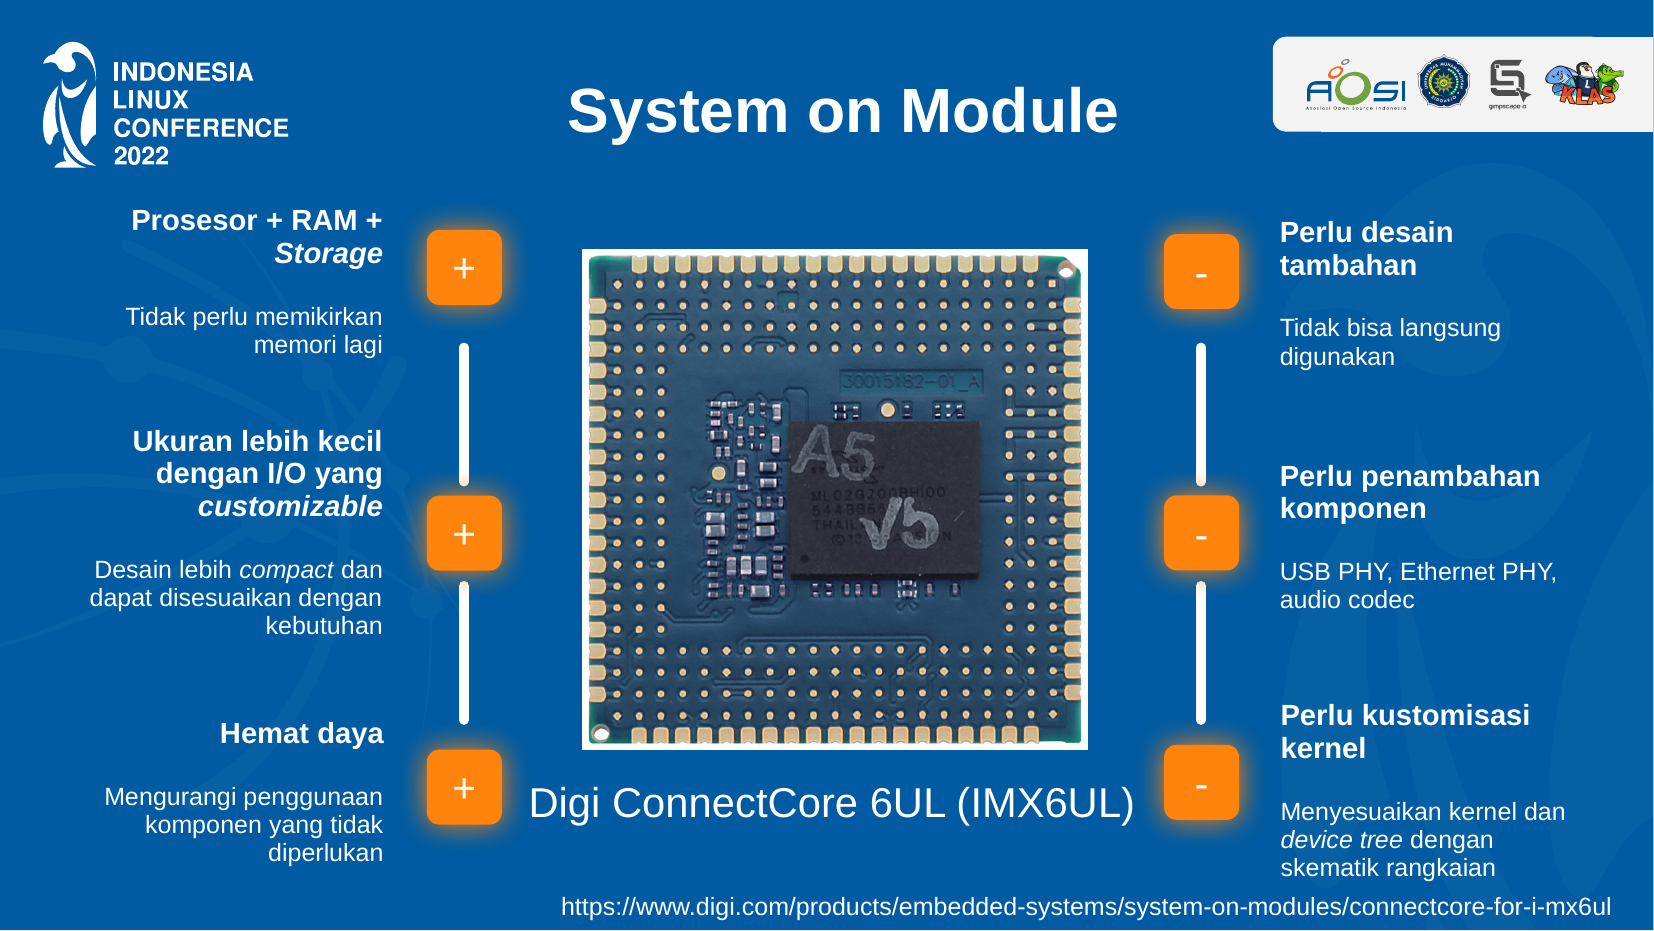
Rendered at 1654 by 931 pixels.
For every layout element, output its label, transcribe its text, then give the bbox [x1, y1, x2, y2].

picture [1545, 62, 1624, 105]
text_box + [426, 749, 502, 825]
picture [1417, 54, 1471, 108]
text_box - [1164, 744, 1240, 820]
text_box + [426, 495, 502, 571]
text_box Perlu desain tambahan Tidak bisa langsung digunakan [1244, 215, 1581, 436]
text_box - [1164, 495, 1240, 571]
picture [582, 249, 1088, 751]
text_box Perlu penambahan komponen USB PHY, Ethernet PHY, audio codec [1244, 459, 1581, 679]
text_box Prosesor + RAM + Storage Tidak perlu memikirkan memori lagi [46, 204, 384, 424]
text_box + [426, 229, 502, 305]
title System on Module [450, 75, 1238, 188]
title https://www.digi.com/products/embedded-systems/system-on-modules/connectcore-for-i-mx6ul [525, 892, 1651, 931]
text_box Perlu kustomisasi kernel Menyesuaikan kernel dan device tree dengan skematik rangkaian [1245, 699, 1582, 892]
text_box - [1164, 234, 1240, 310]
text_box Ukuran lebih kecil dengan I/O yang customizable Desain lebih compact dan dapat disesuaikan dengan kebutuhan [46, 424, 384, 644]
title Digi ConnectCore 6UL (IMX6UL) [438, 780, 1226, 893]
text_box Hemat daya Mengurangi penggunaan komponen yang tidak diperlukan [47, 717, 384, 931]
